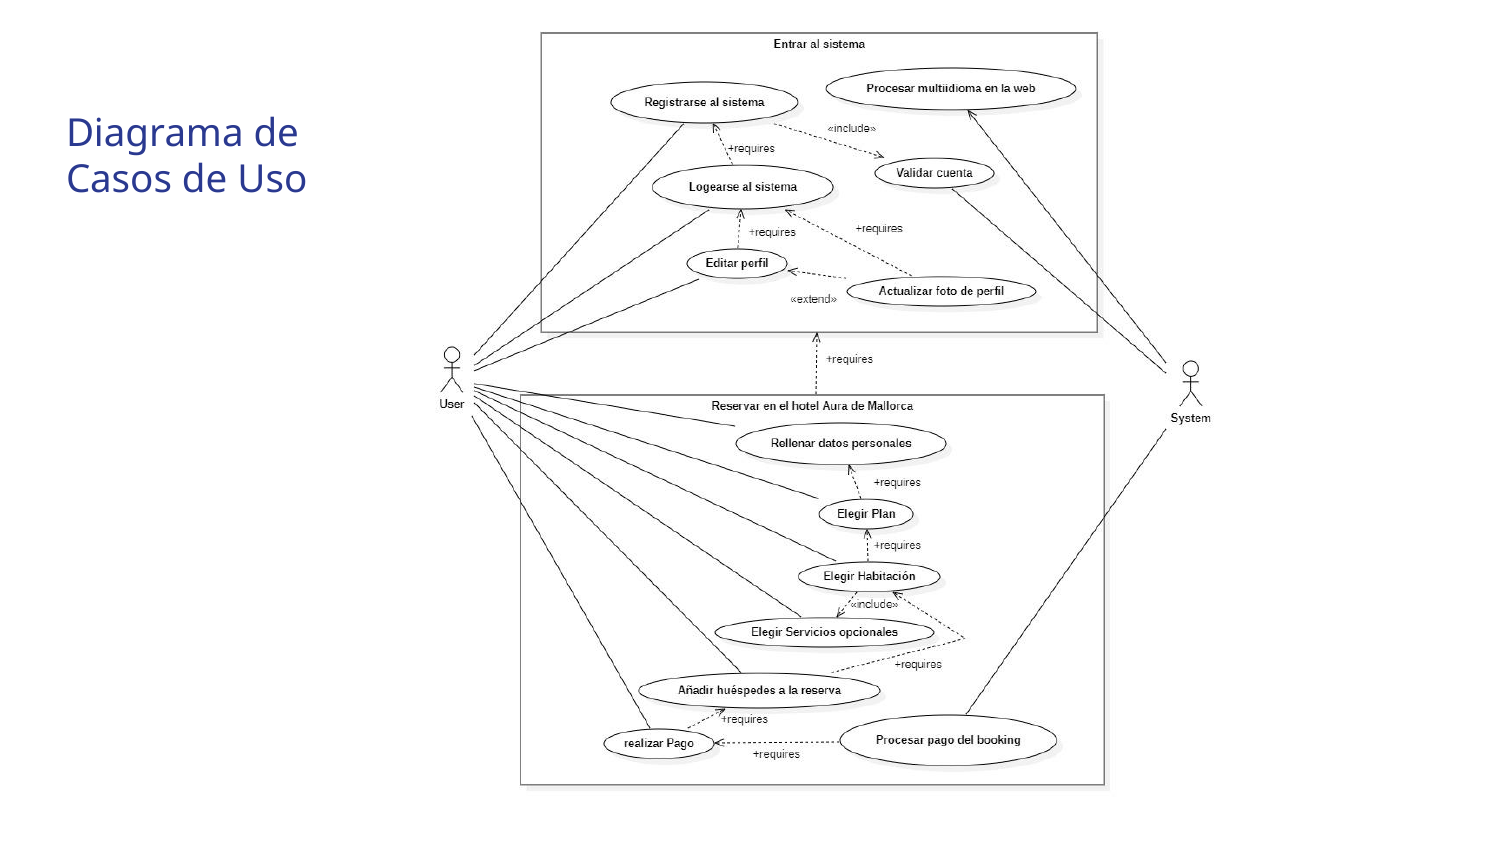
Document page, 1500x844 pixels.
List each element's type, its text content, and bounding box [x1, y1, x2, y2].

title Diagrama de Casos de Uso [51, 91, 391, 216]
picture [421, 24, 1249, 819]
